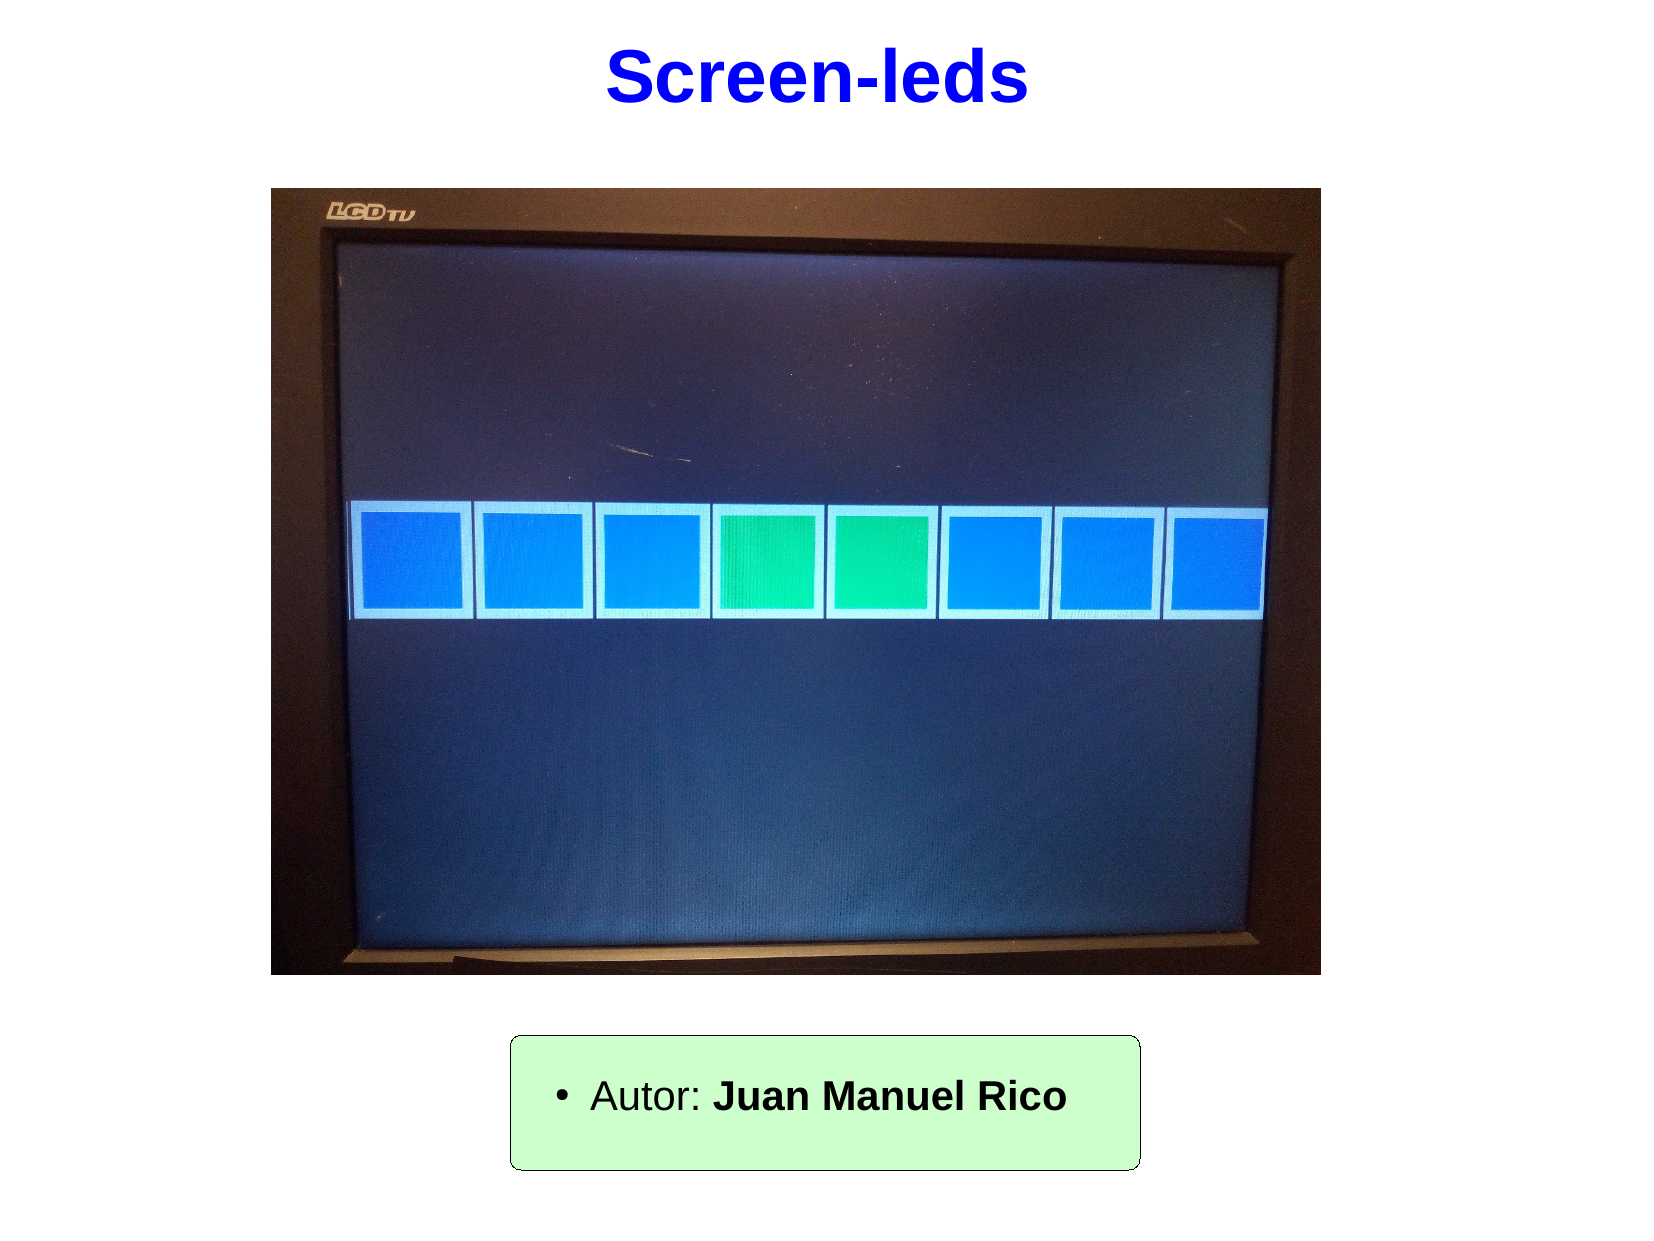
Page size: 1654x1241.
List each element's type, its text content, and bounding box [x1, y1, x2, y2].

text_box [510, 1035, 1141, 1171]
text_box Screen-leds [90, 27, 1546, 164]
text_box Autor: Juan Manuel Rico [540, 1065, 1096, 1141]
picture [271, 188, 1321, 976]
